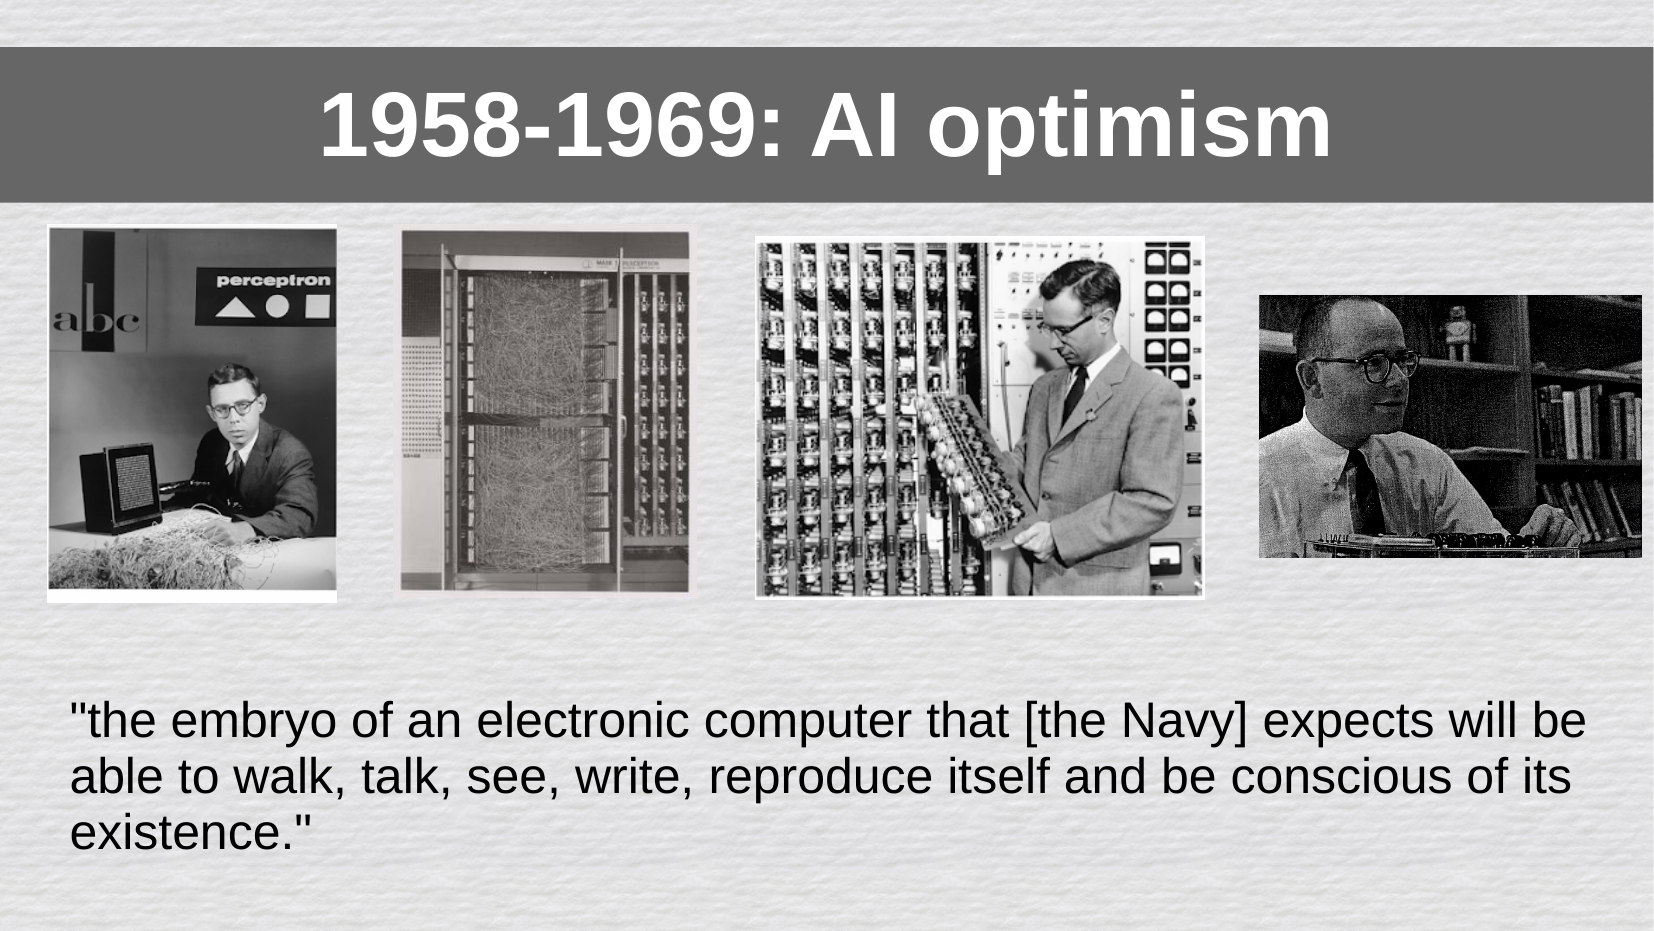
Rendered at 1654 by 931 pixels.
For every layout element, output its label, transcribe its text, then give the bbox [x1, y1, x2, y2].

picture [0, 0, 1654, 47]
text_box "the embryo of an electronic computer that [the Navy] expects will be able to walk, talk, see, write, reproduce itself and be conscious of its existence." [54, 685, 1654, 868]
title 1958-1969: AI optimism [0, 47, 1654, 203]
picture [0, 203, 1654, 931]
